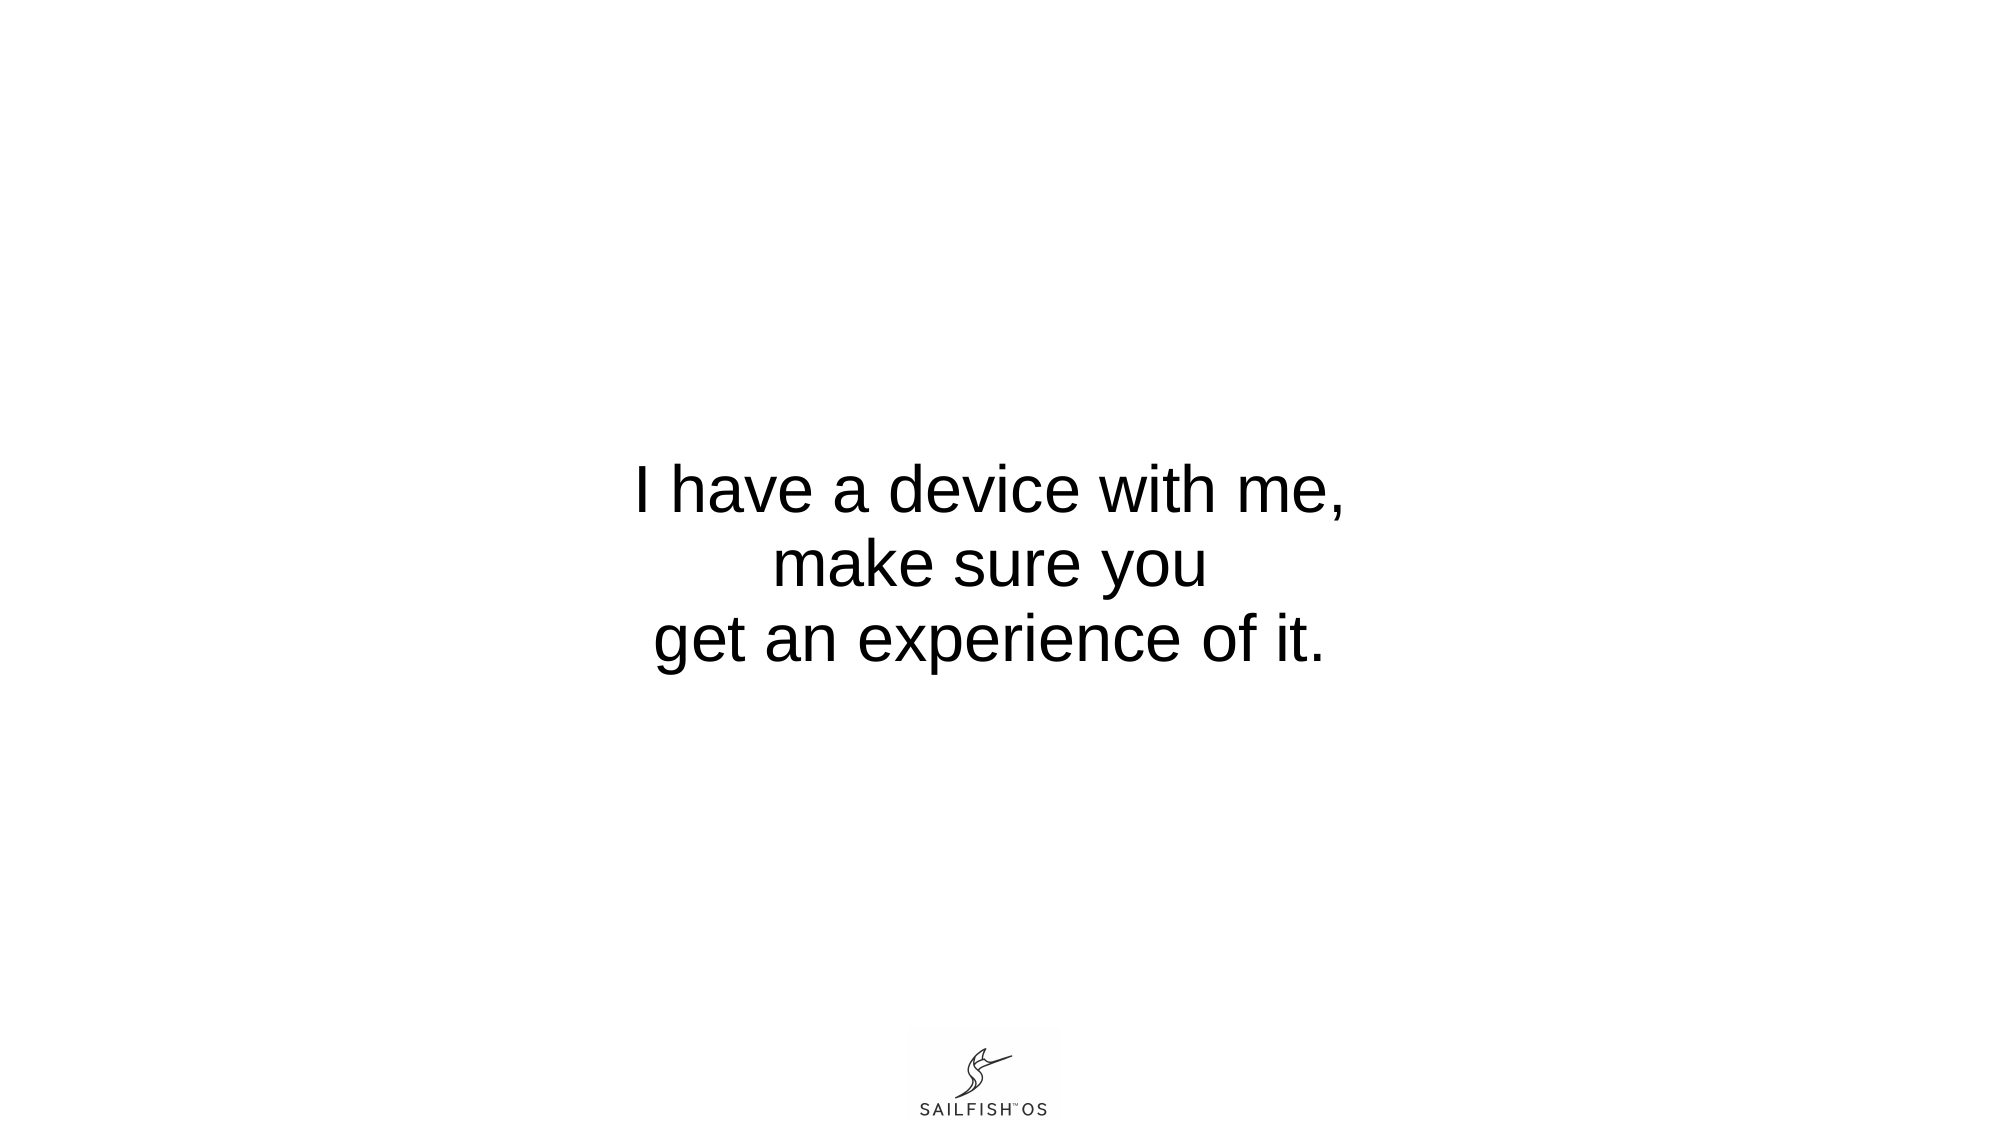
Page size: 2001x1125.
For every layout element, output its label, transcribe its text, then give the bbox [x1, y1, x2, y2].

picture [908, 1068, 1061, 1120]
subtitle I have a device with me, make sure you get an experience of it. [137, 59, 1863, 1068]
